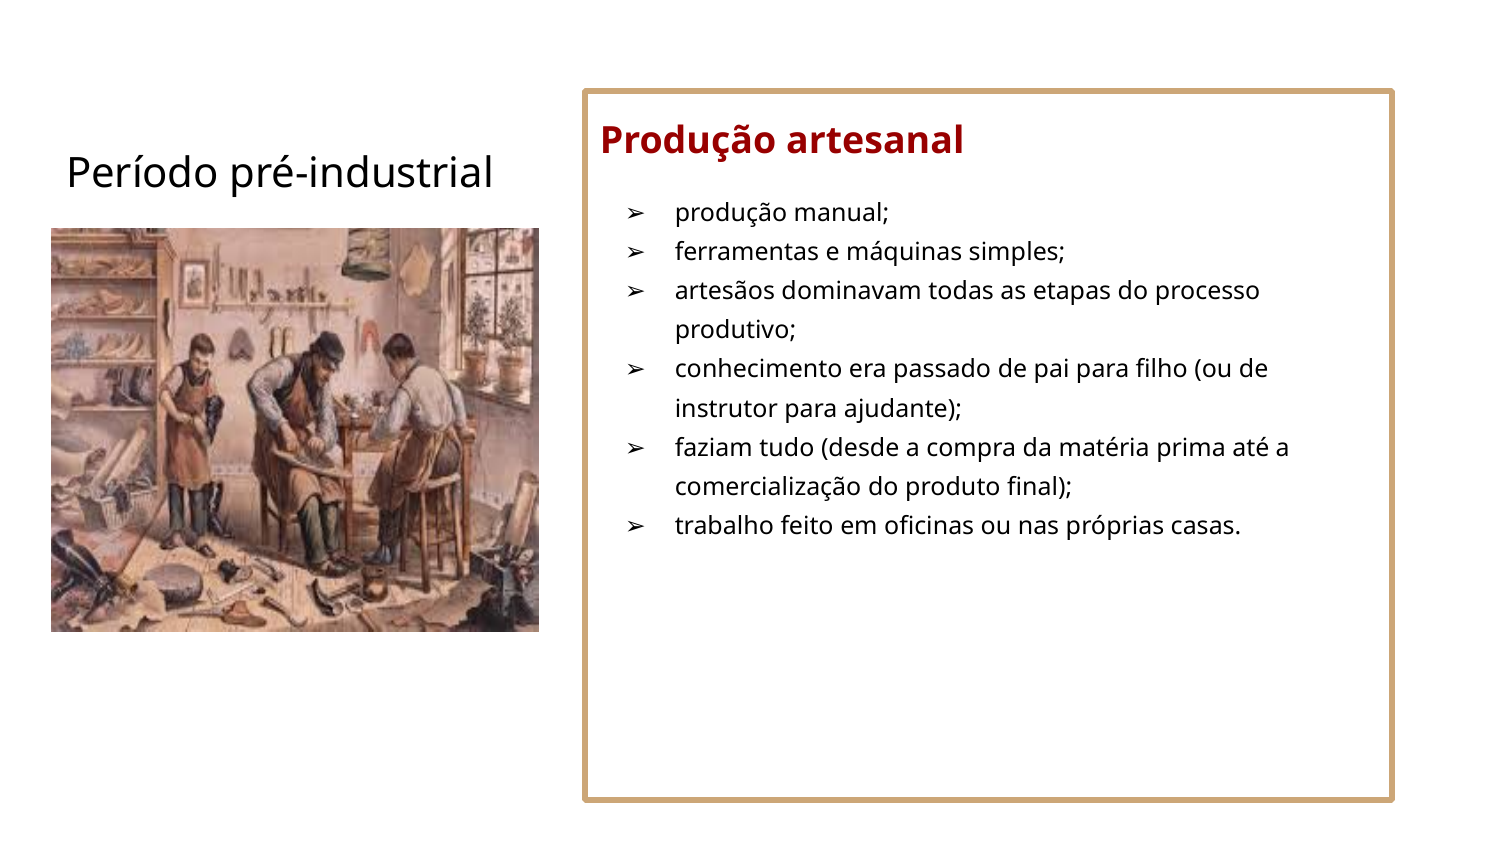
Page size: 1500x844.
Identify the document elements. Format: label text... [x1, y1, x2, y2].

title Período pré-industrial [51, 91, 512, 216]
picture [51, 228, 539, 632]
list Produção artesanal produção manual; ferramentas e máquinas simples; artesãos dominavam todas as etapas do processo produtivo; conhecimento era passado de pai para filho (ou de instrutor para ajudante); faziam tudo (desde a compra da matéria prima até a comercialização do produto final); trabalho feito em oficinas ou nas próprias casas. [584, 91, 1393, 800]
